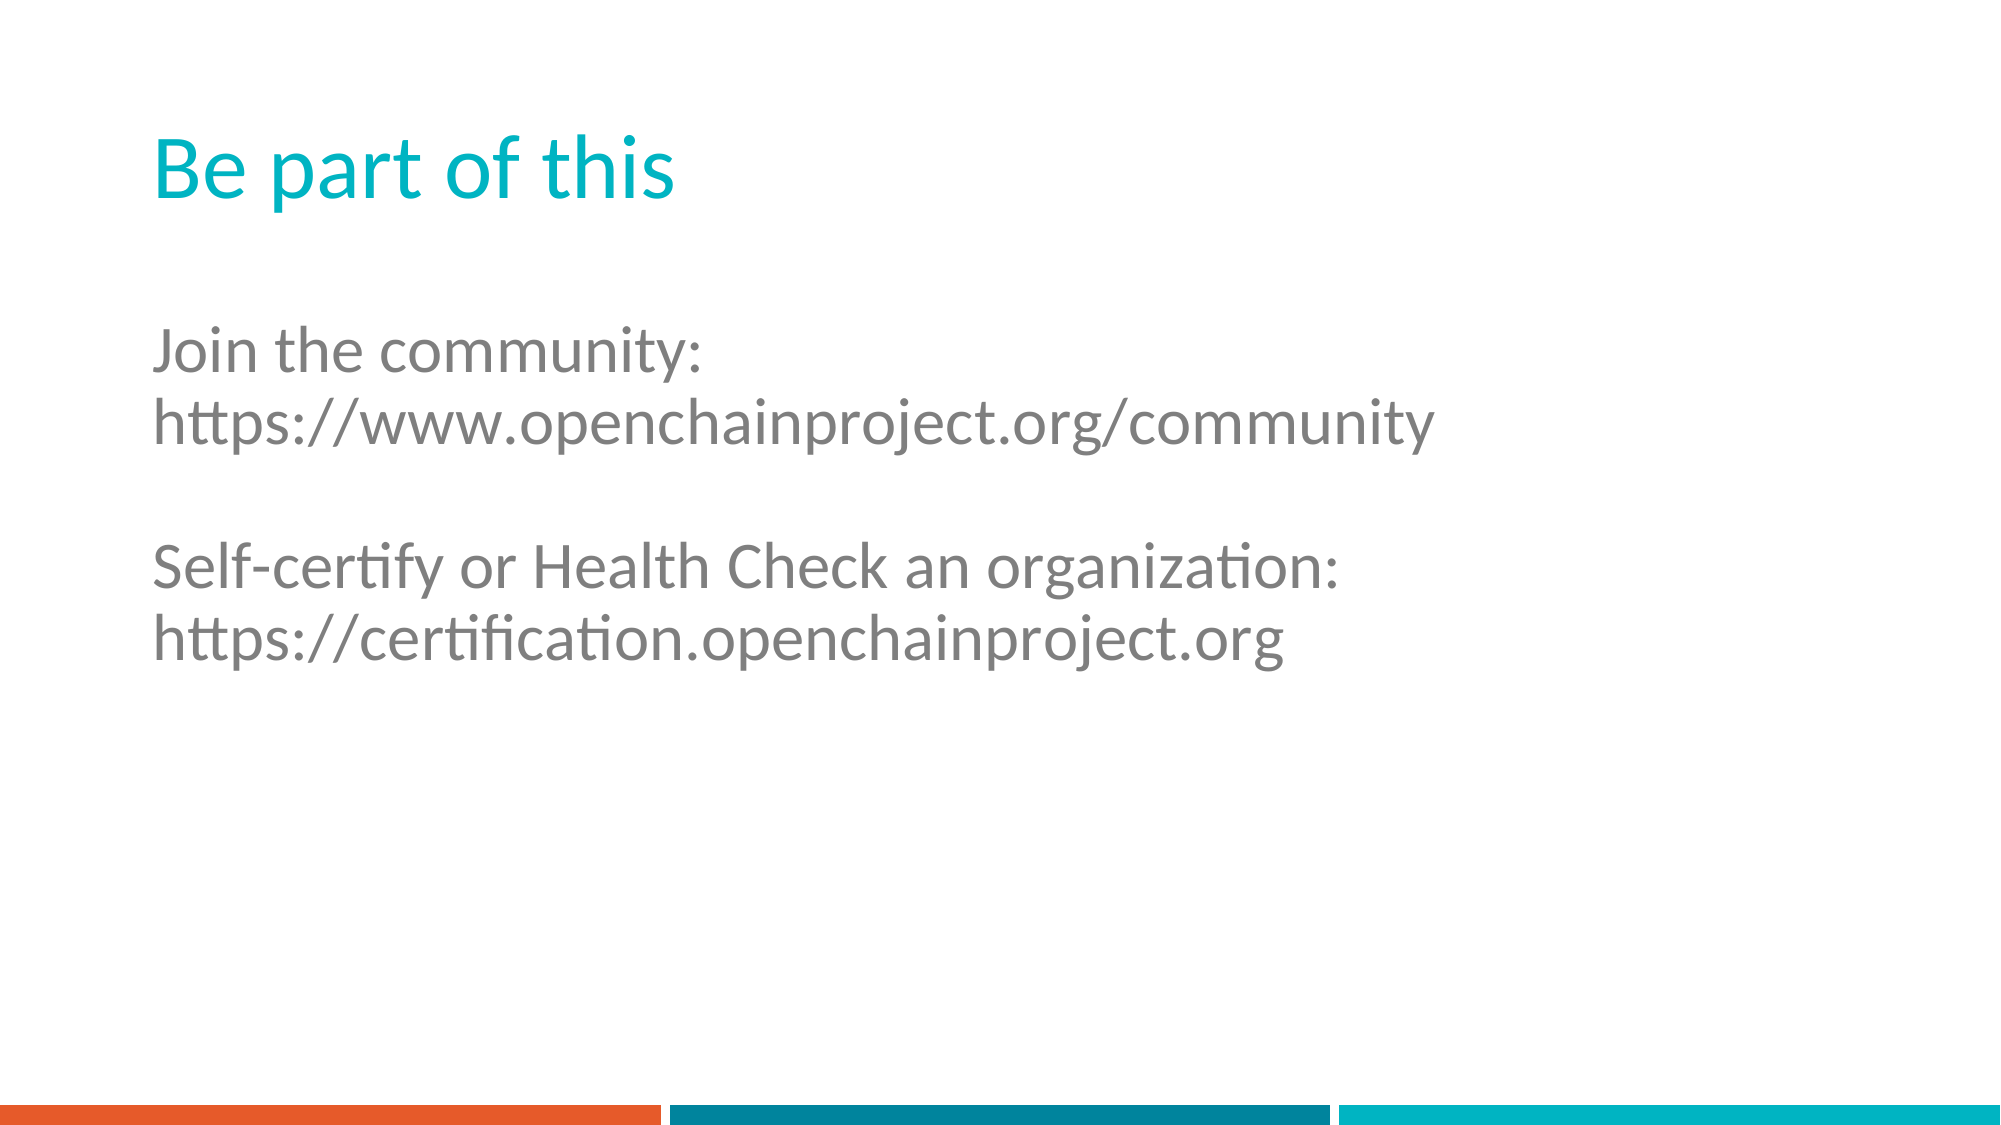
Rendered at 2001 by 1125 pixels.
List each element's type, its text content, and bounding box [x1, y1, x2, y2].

list Join the community: https://www.openchainproject.org/community Self-certify or Health Check an organization: https://certification.openchainproject.org [137, 299, 1863, 928]
title Be part of this [137, 59, 1863, 278]
